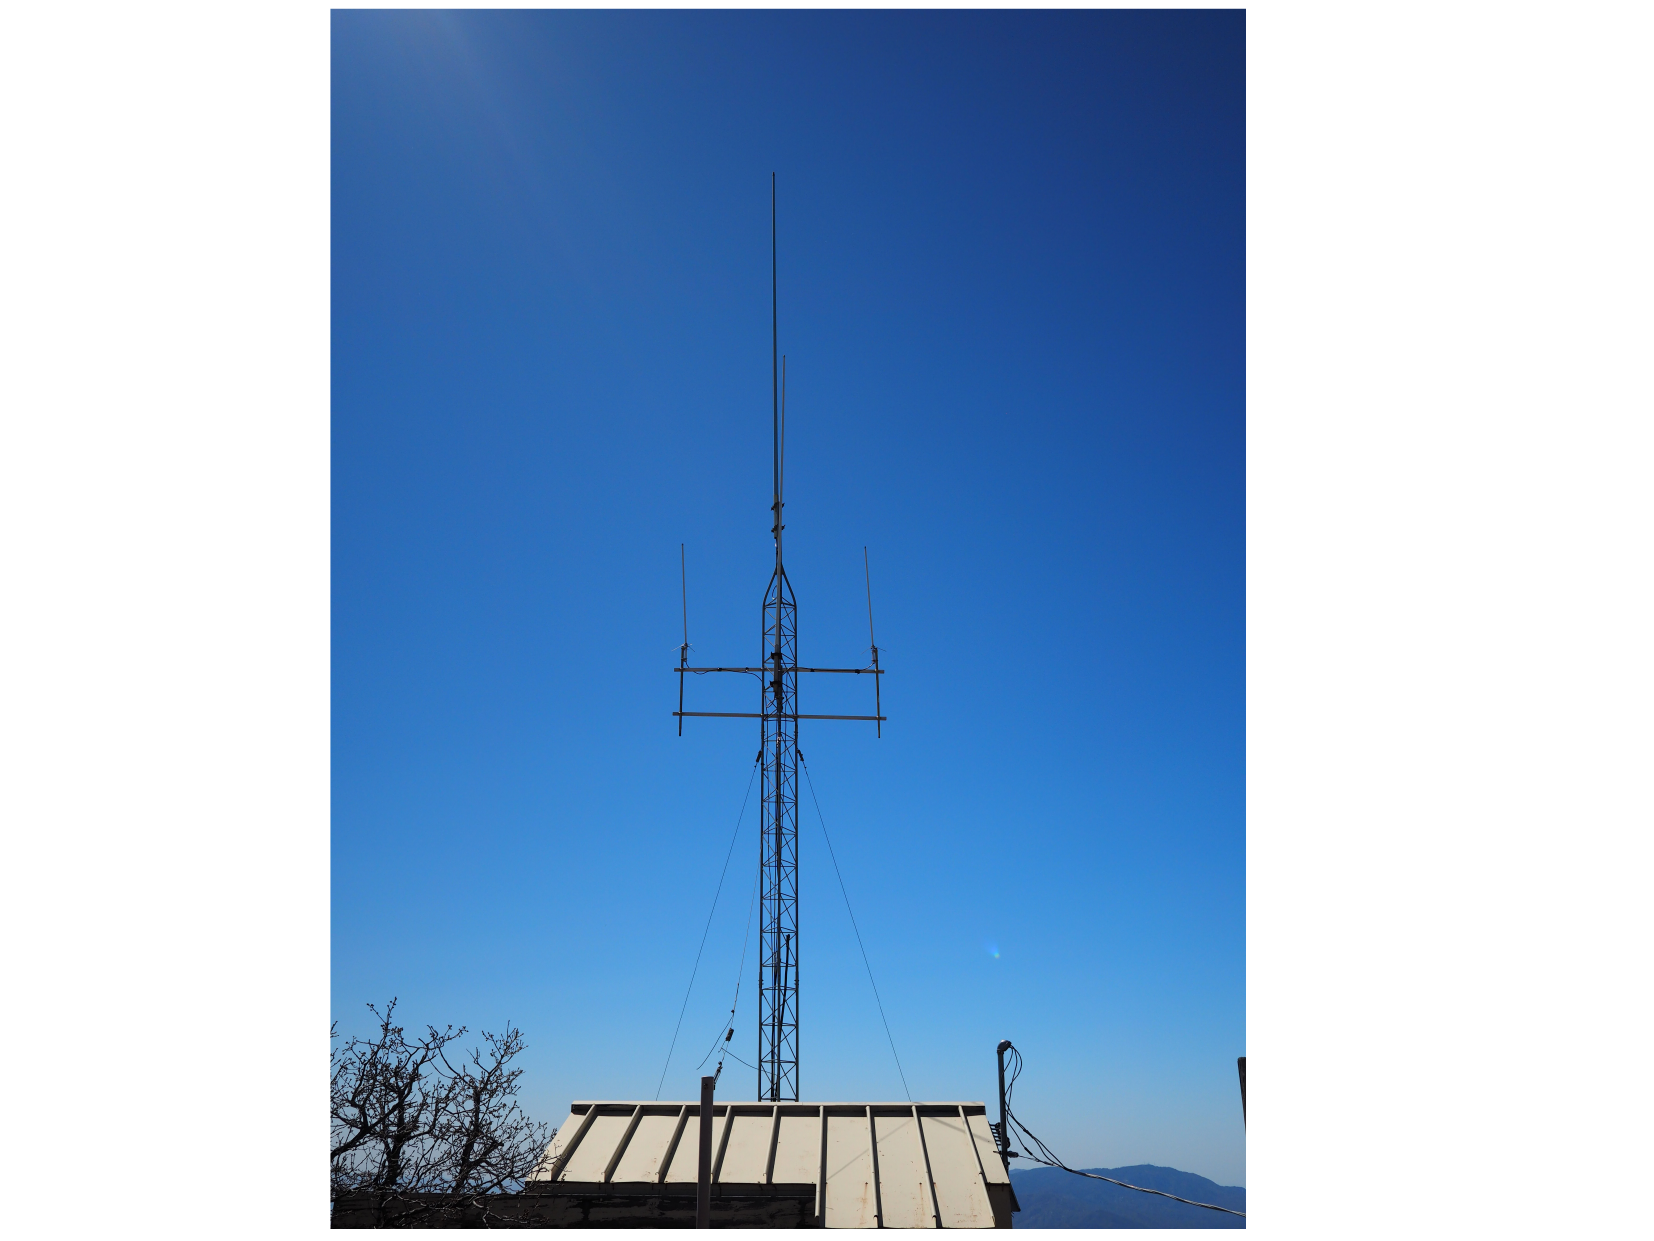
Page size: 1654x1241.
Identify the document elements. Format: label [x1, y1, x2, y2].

picture [330, 8, 1246, 1229]
